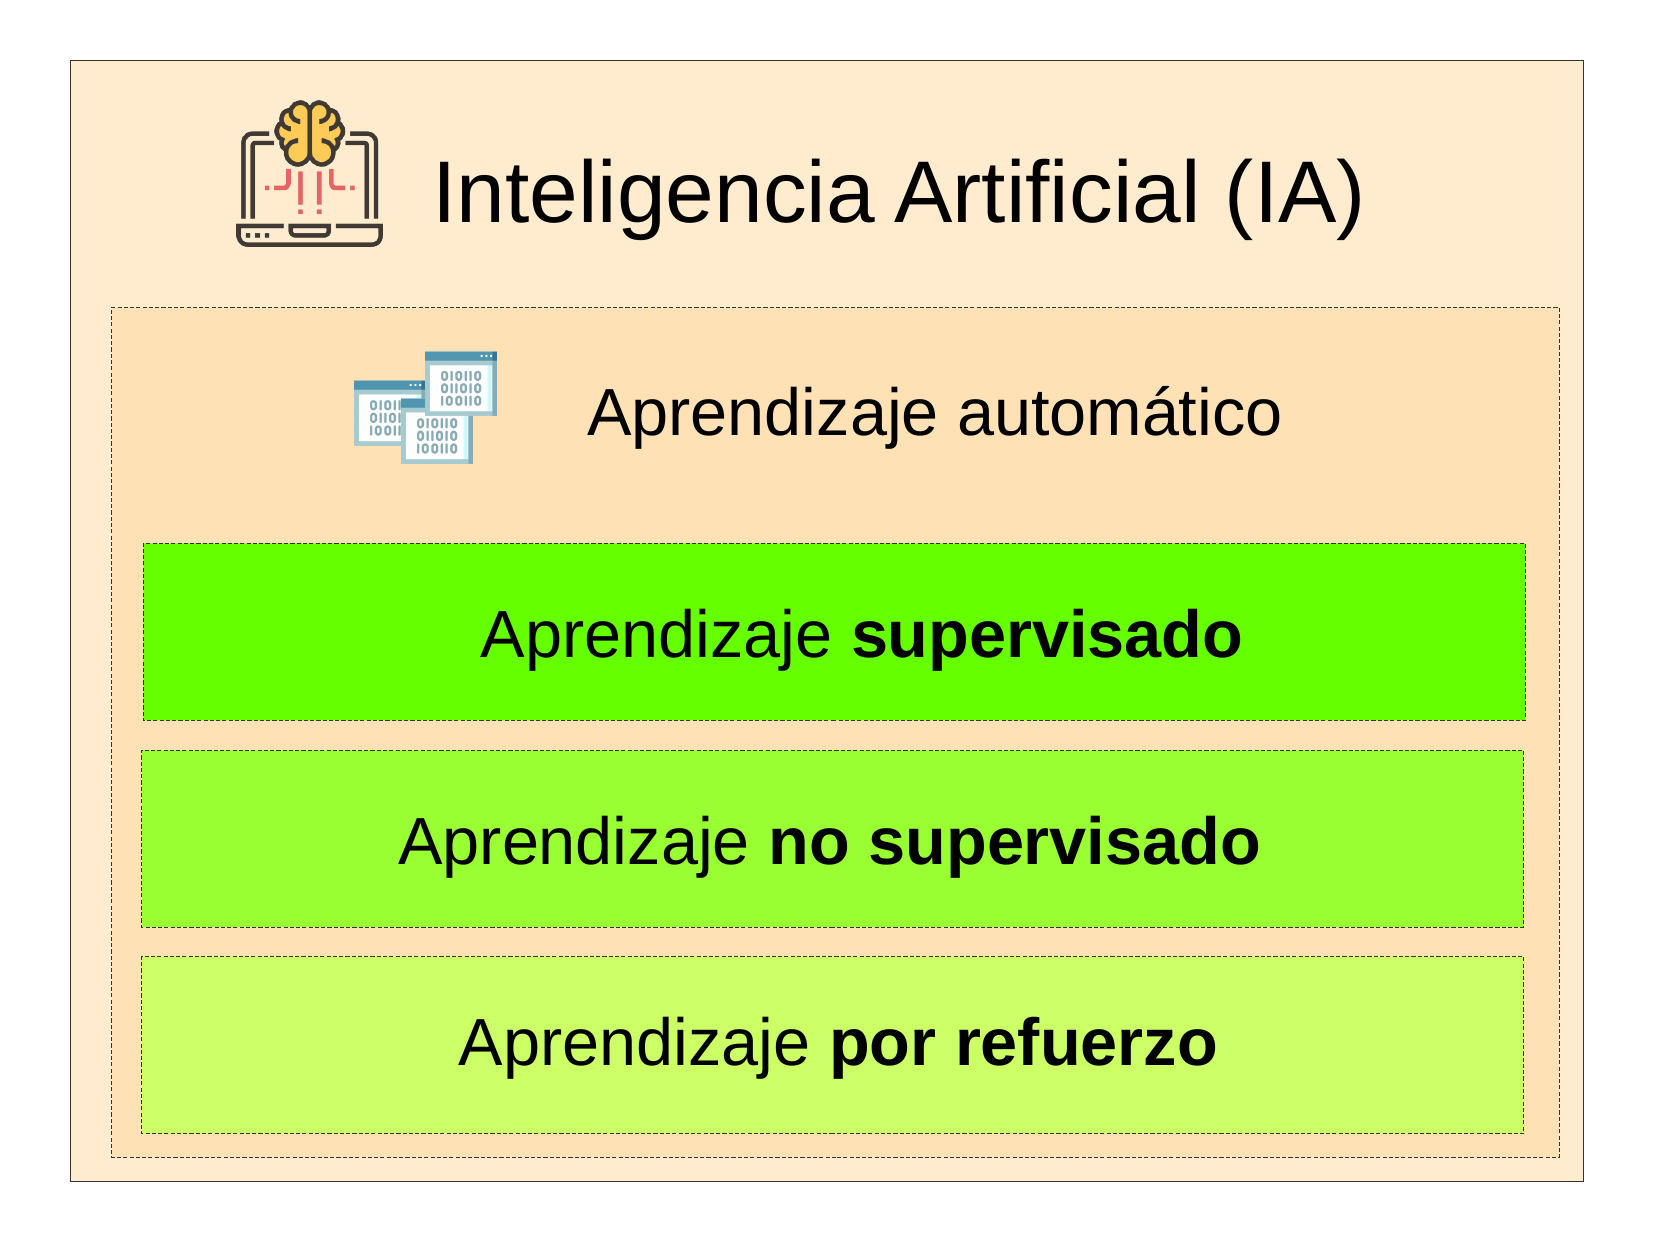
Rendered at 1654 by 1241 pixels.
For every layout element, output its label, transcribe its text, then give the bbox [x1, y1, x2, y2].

text_box [70, 60, 1584, 1182]
title Inteligencia Artificial (IA) [382, 88, 1418, 296]
picture [236, 100, 383, 247]
title Aprendizaje automático [417, 286, 1453, 538]
title Aprendizaje supervisado [200, 543, 1524, 727]
title Aprendizaje por refuerzo [141, 950, 1536, 1134]
title Aprendizaje no supervisado [141, 750, 1518, 934]
picture [354, 377, 417, 467]
